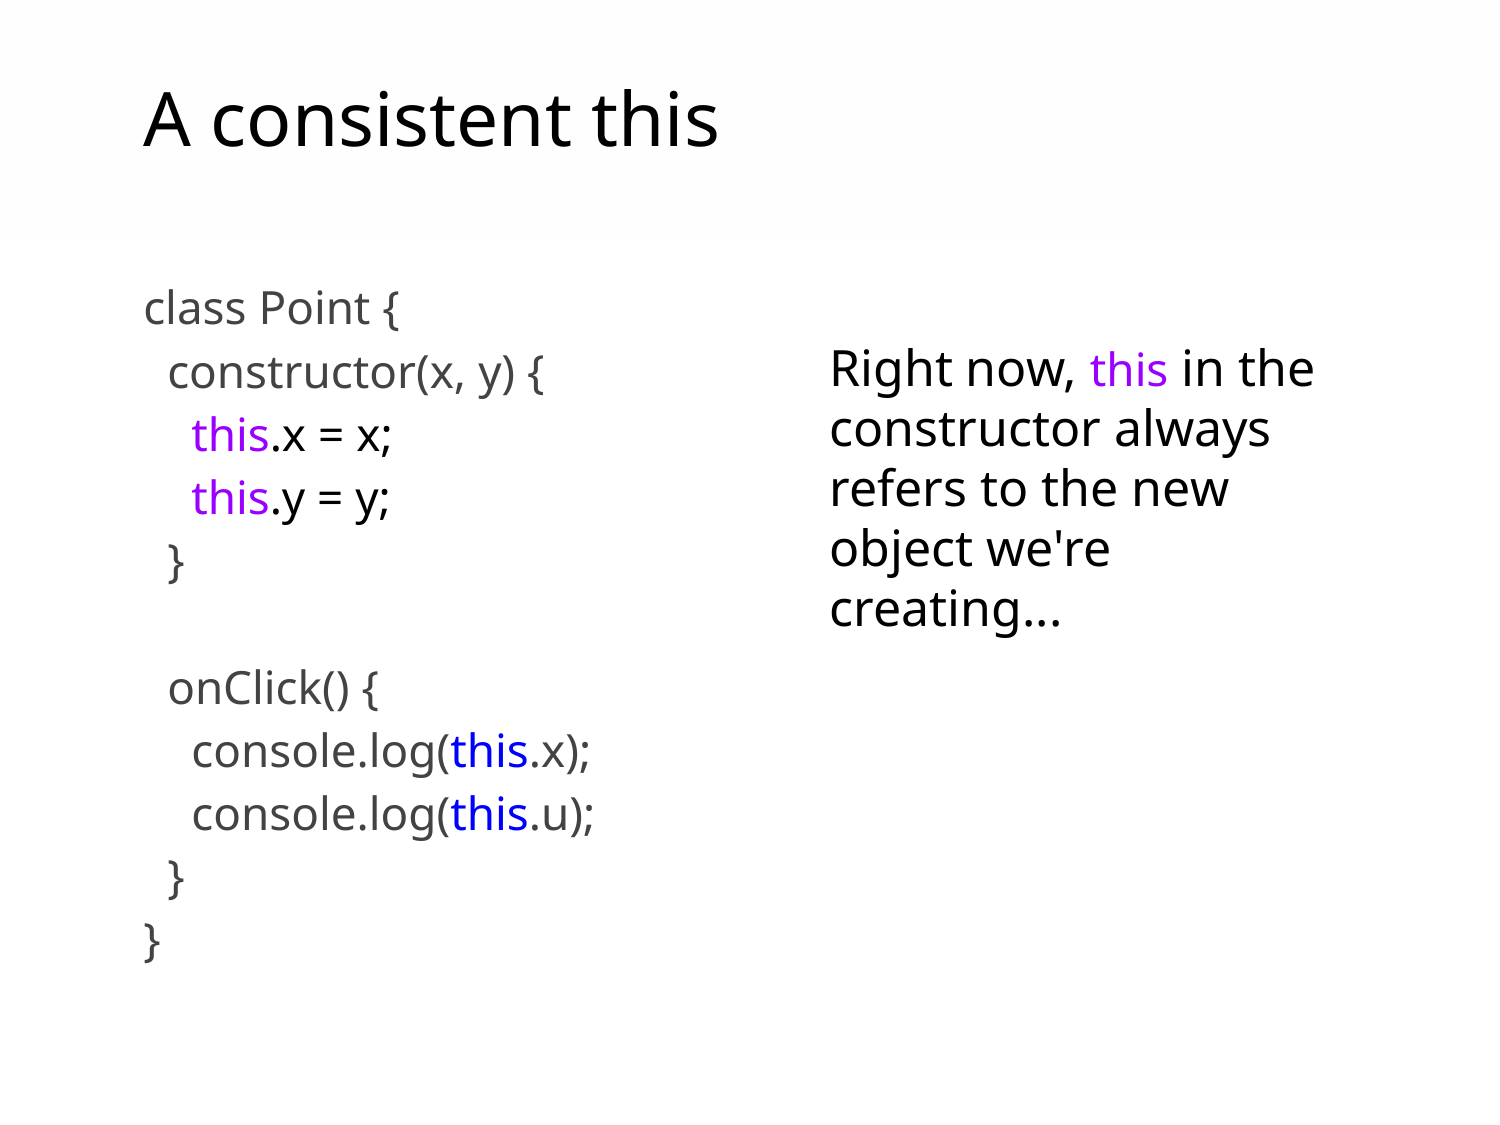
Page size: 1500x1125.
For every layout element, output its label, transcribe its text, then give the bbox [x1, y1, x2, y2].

title A consistent this [128, 56, 1372, 183]
text_box Right now, this in the constructor always refers to the new object we're creating... [814, 321, 1356, 566]
list class Point { constructor(x, y) { this.x = x; this.y = y; } onClick() { console.log(this.x); console.log(this.u); } } [128, 255, 828, 1004]
